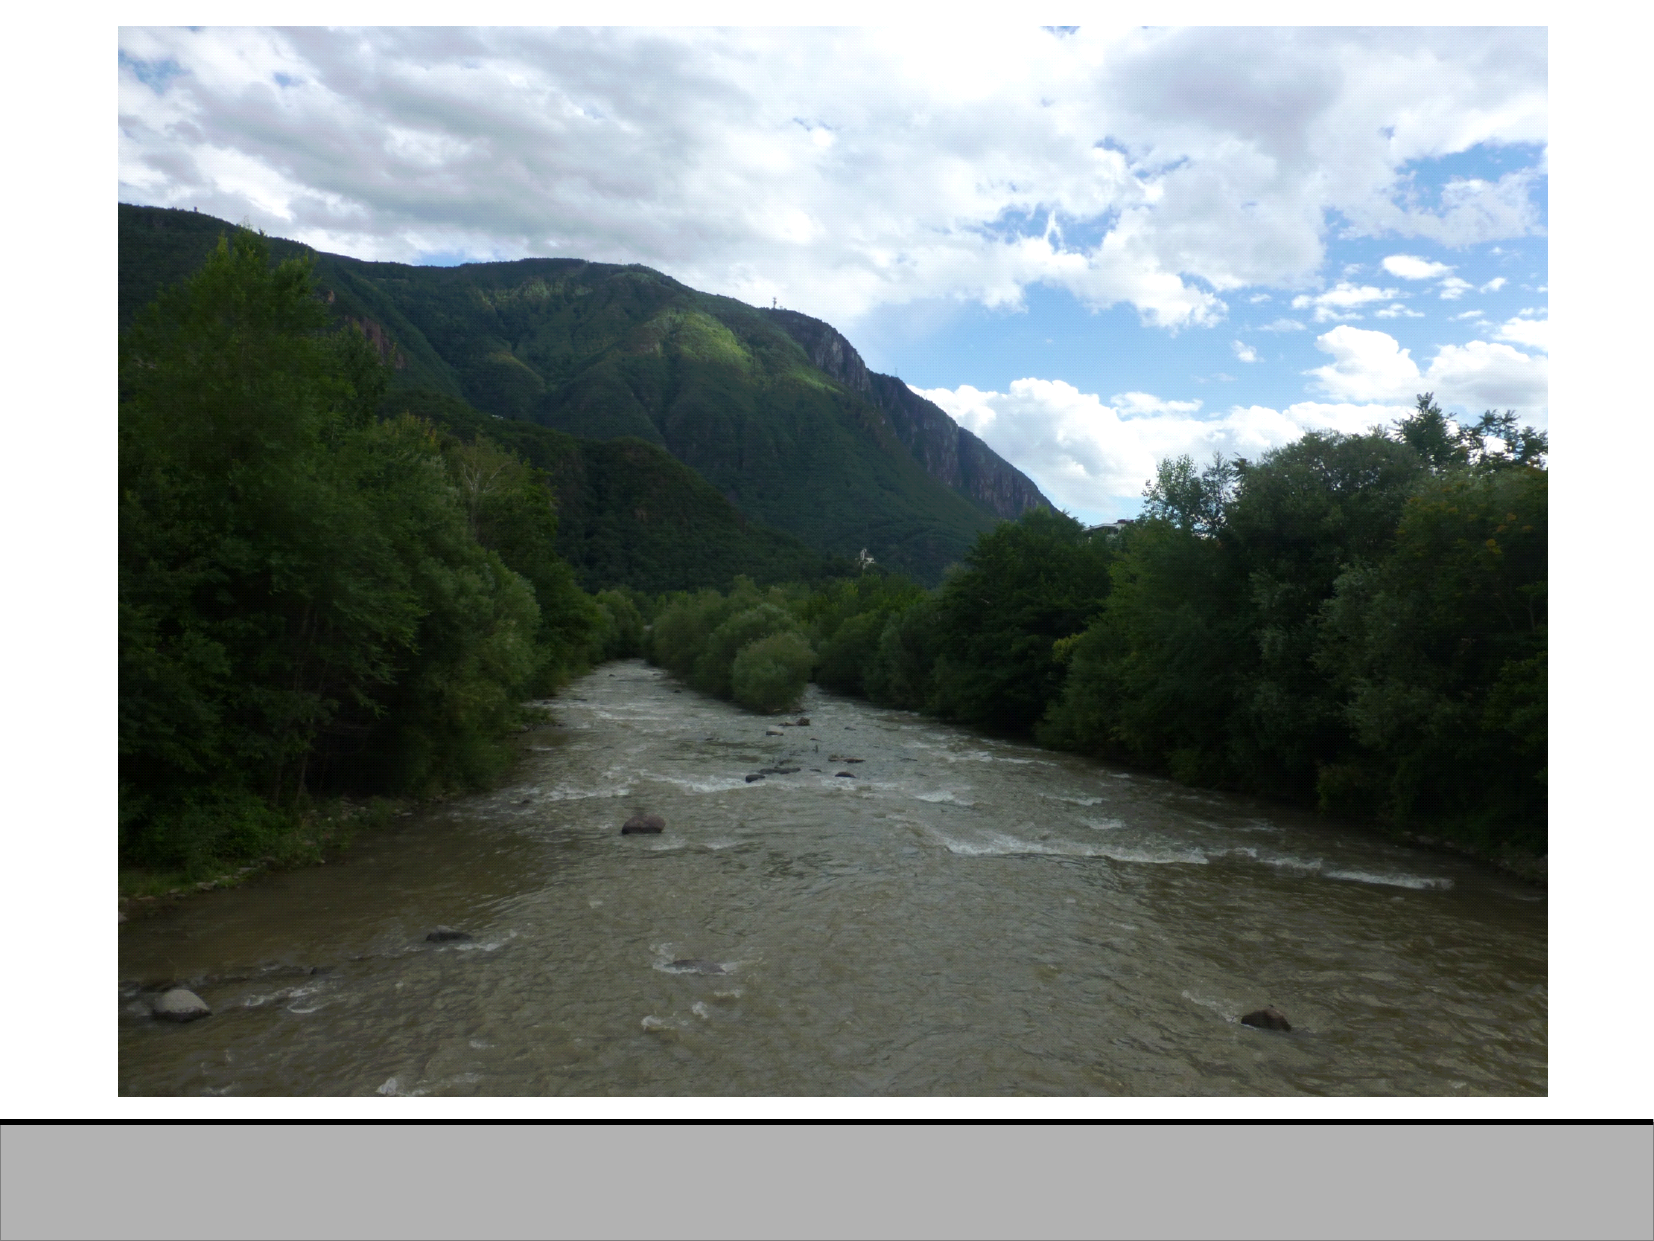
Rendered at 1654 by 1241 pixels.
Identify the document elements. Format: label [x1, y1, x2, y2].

text_box [0, 1125, 1654, 1241]
picture [118, 26, 1548, 1097]
